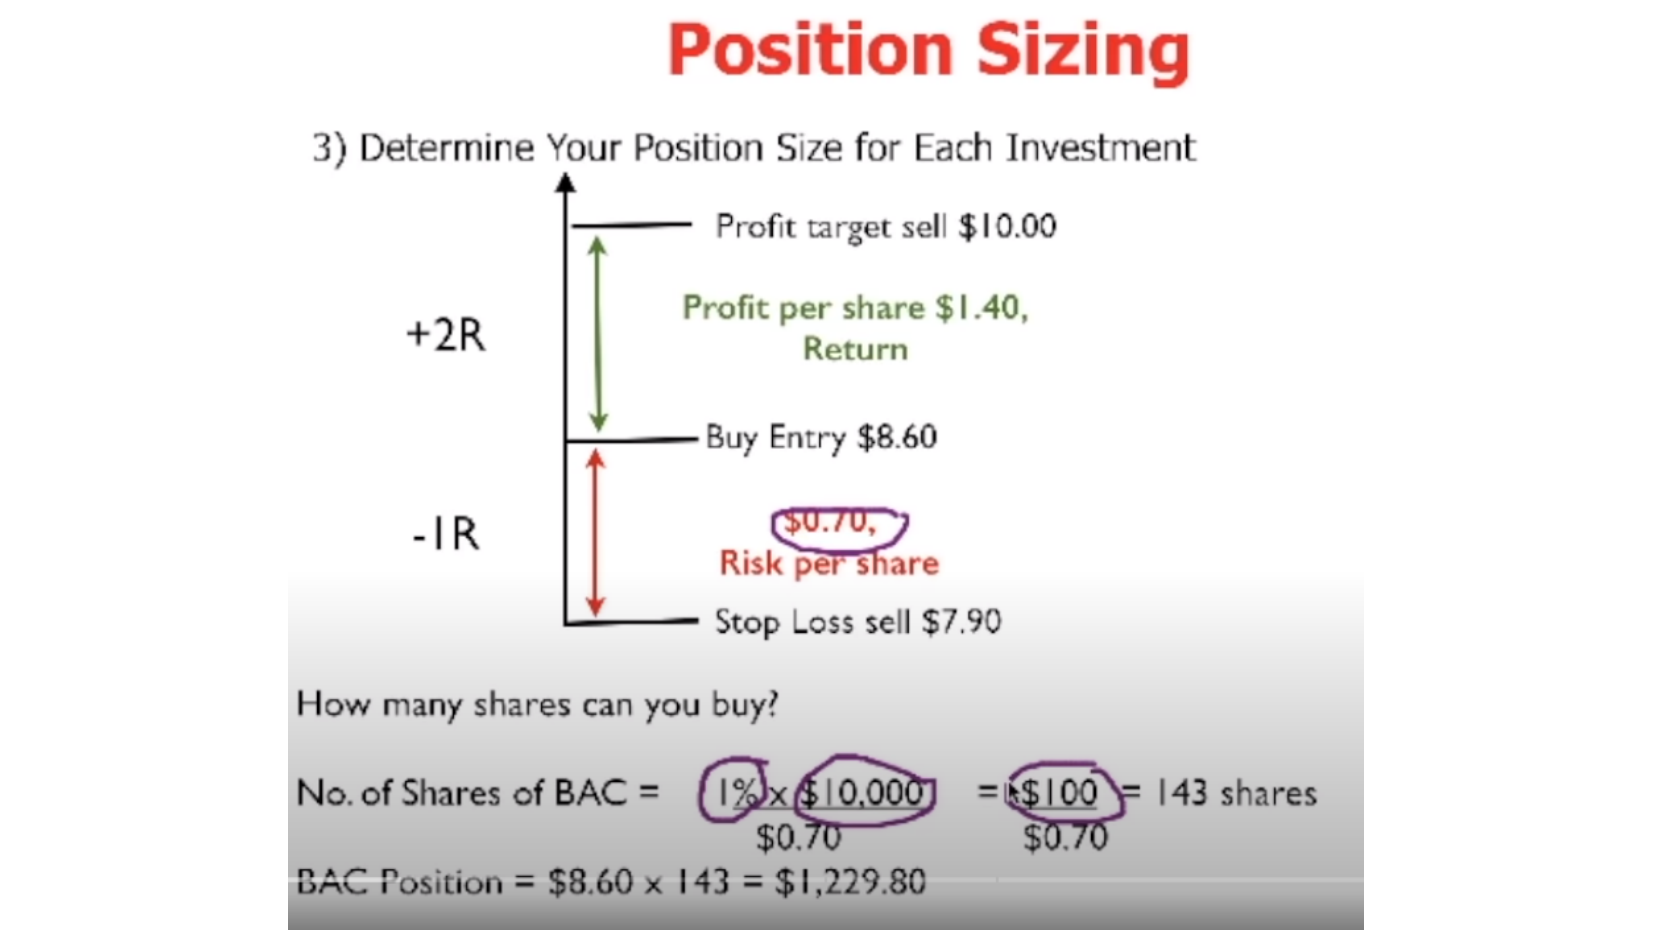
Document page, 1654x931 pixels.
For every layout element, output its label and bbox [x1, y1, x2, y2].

picture [288, 0, 1364, 930]
